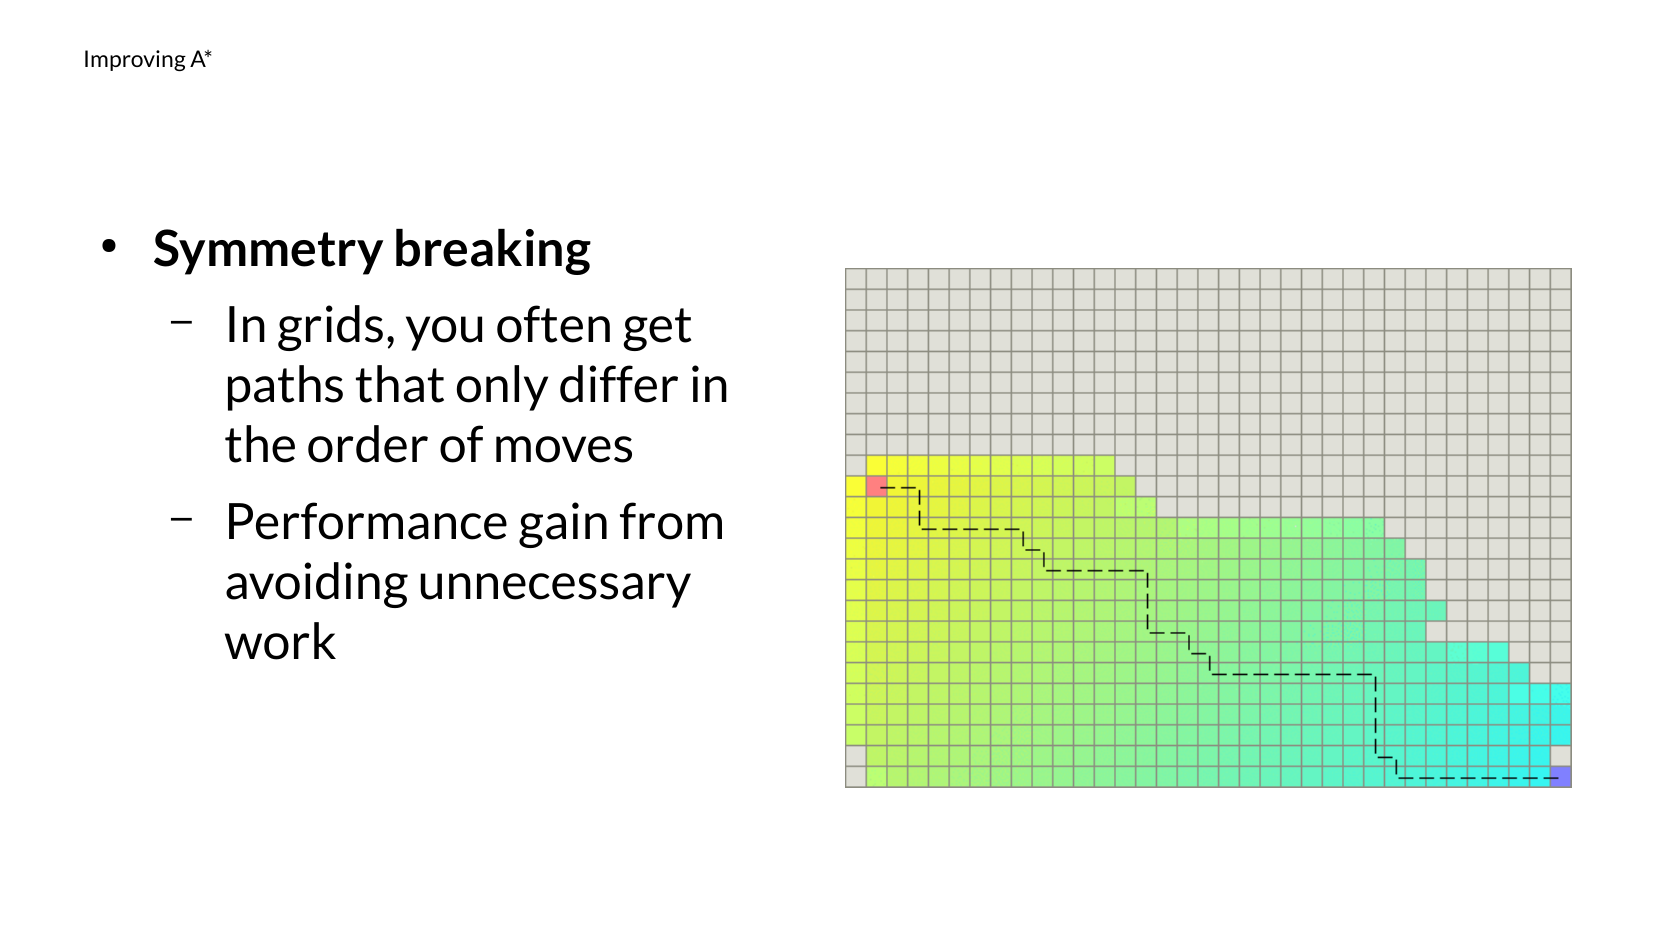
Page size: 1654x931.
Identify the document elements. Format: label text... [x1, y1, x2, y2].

list Symmetry breaking In grids, you often get paths that only differ in the order of moves Performance gain from avoiding unnecessary work [82, 217, 809, 839]
title Improving A* [83, 0, 1571, 119]
picture [845, 268, 1572, 788]
